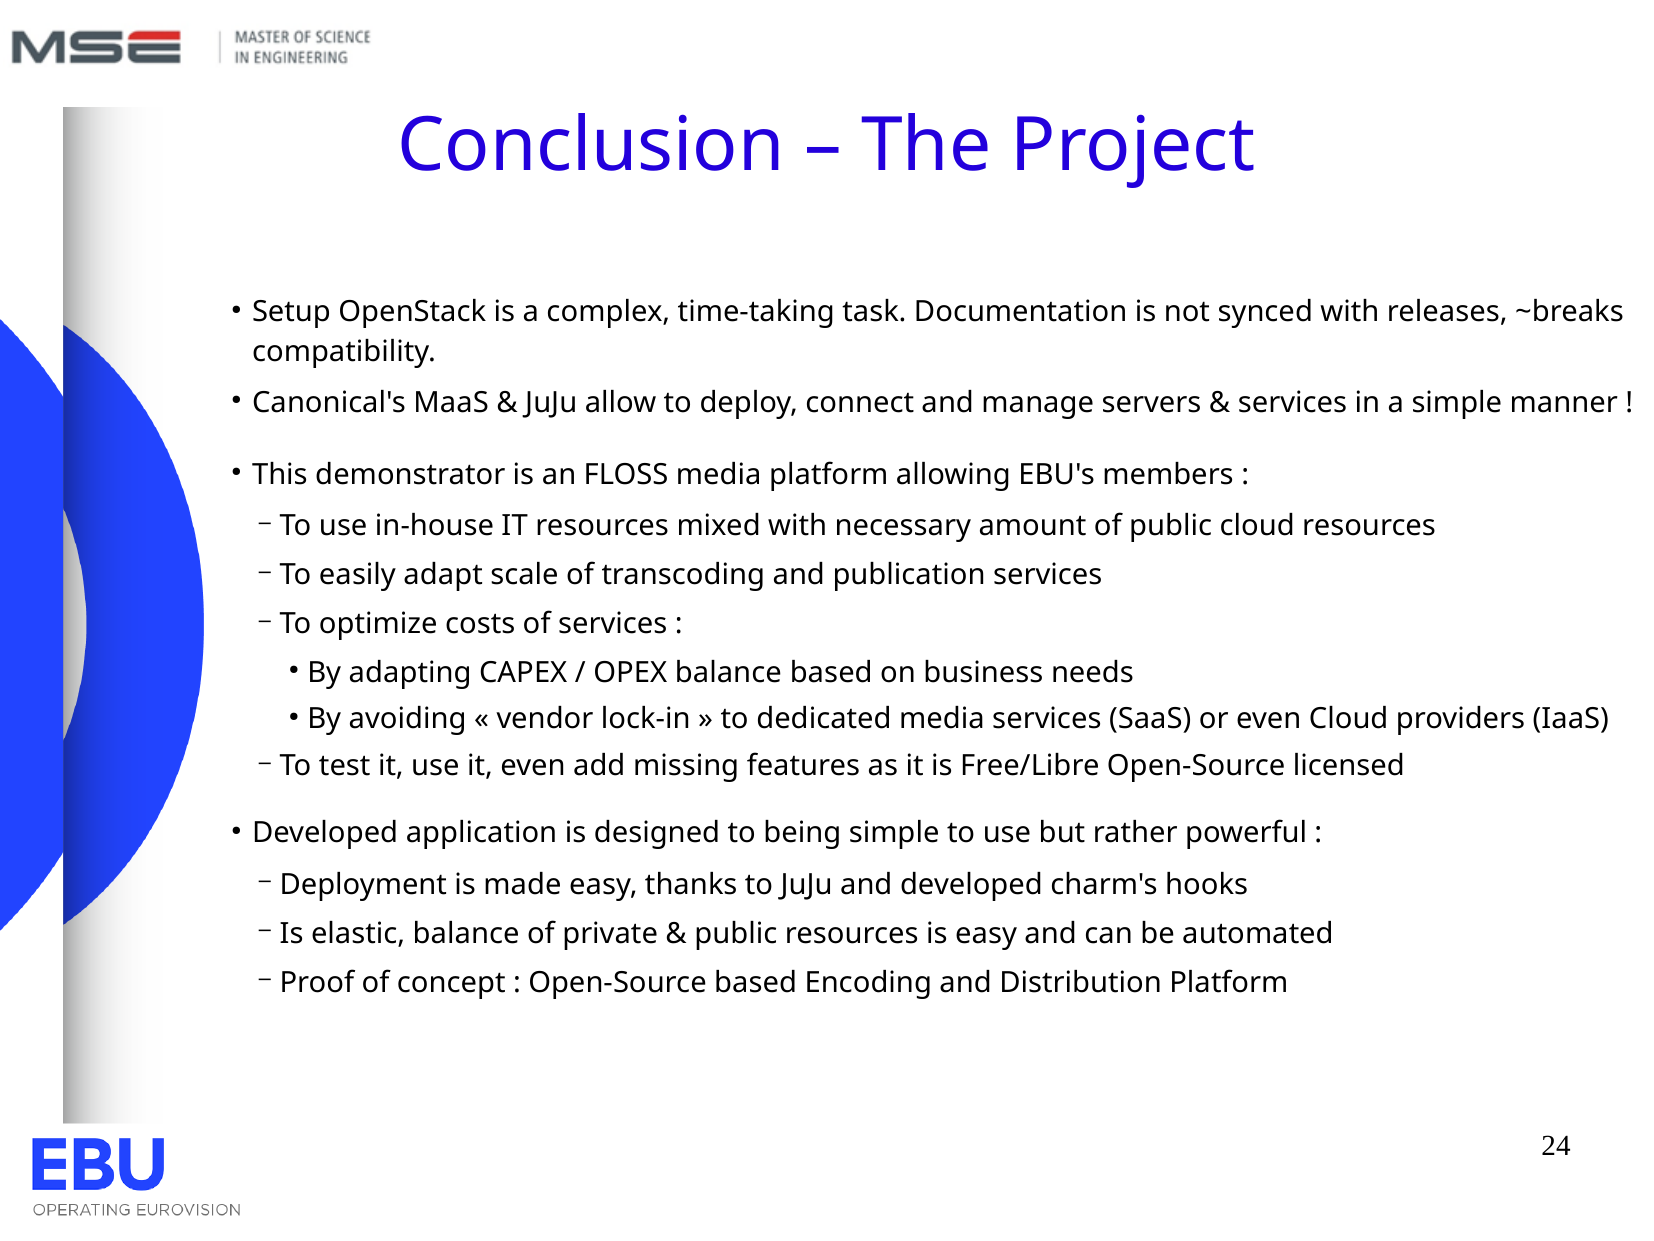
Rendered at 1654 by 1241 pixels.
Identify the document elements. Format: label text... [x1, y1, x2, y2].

title Conclusion – The Project [82, 37, 1571, 245]
list Setup OpenStack is a complex, time-taking task. Documentation is not synced with releases, ~breaks compatibility. Canonical's MaaS & JuJu allow to deploy, connect and manage servers & services in a simple manner ! This demonstrator is an FLOSS media platform allowing EBU's members : To use in-house IT resources mixed with necessary amount of public cloud resources To easily adapt scale of transcoding and publication services To optimize costs of services : By adapting CAPEX / OPEX balance based on business needs By avoiding « vendor lock-in » to dedicated media services (SaaS) or even Cloud providers (IaaS) To test it, use it, even add missing features as it is Free/Libre Open-Source licensed Developed application is designed to being simple to use but rather powerful : Deployment is made easy, thanks to JuJu and developed charm's hooks Is elastic, balance of private & public resources is easy and can be automated Proof of concept : Open-Source based Encoding and Distribution Platform [224, 290, 1654, 1052]
picture [0, 0, 1654, 1241]
